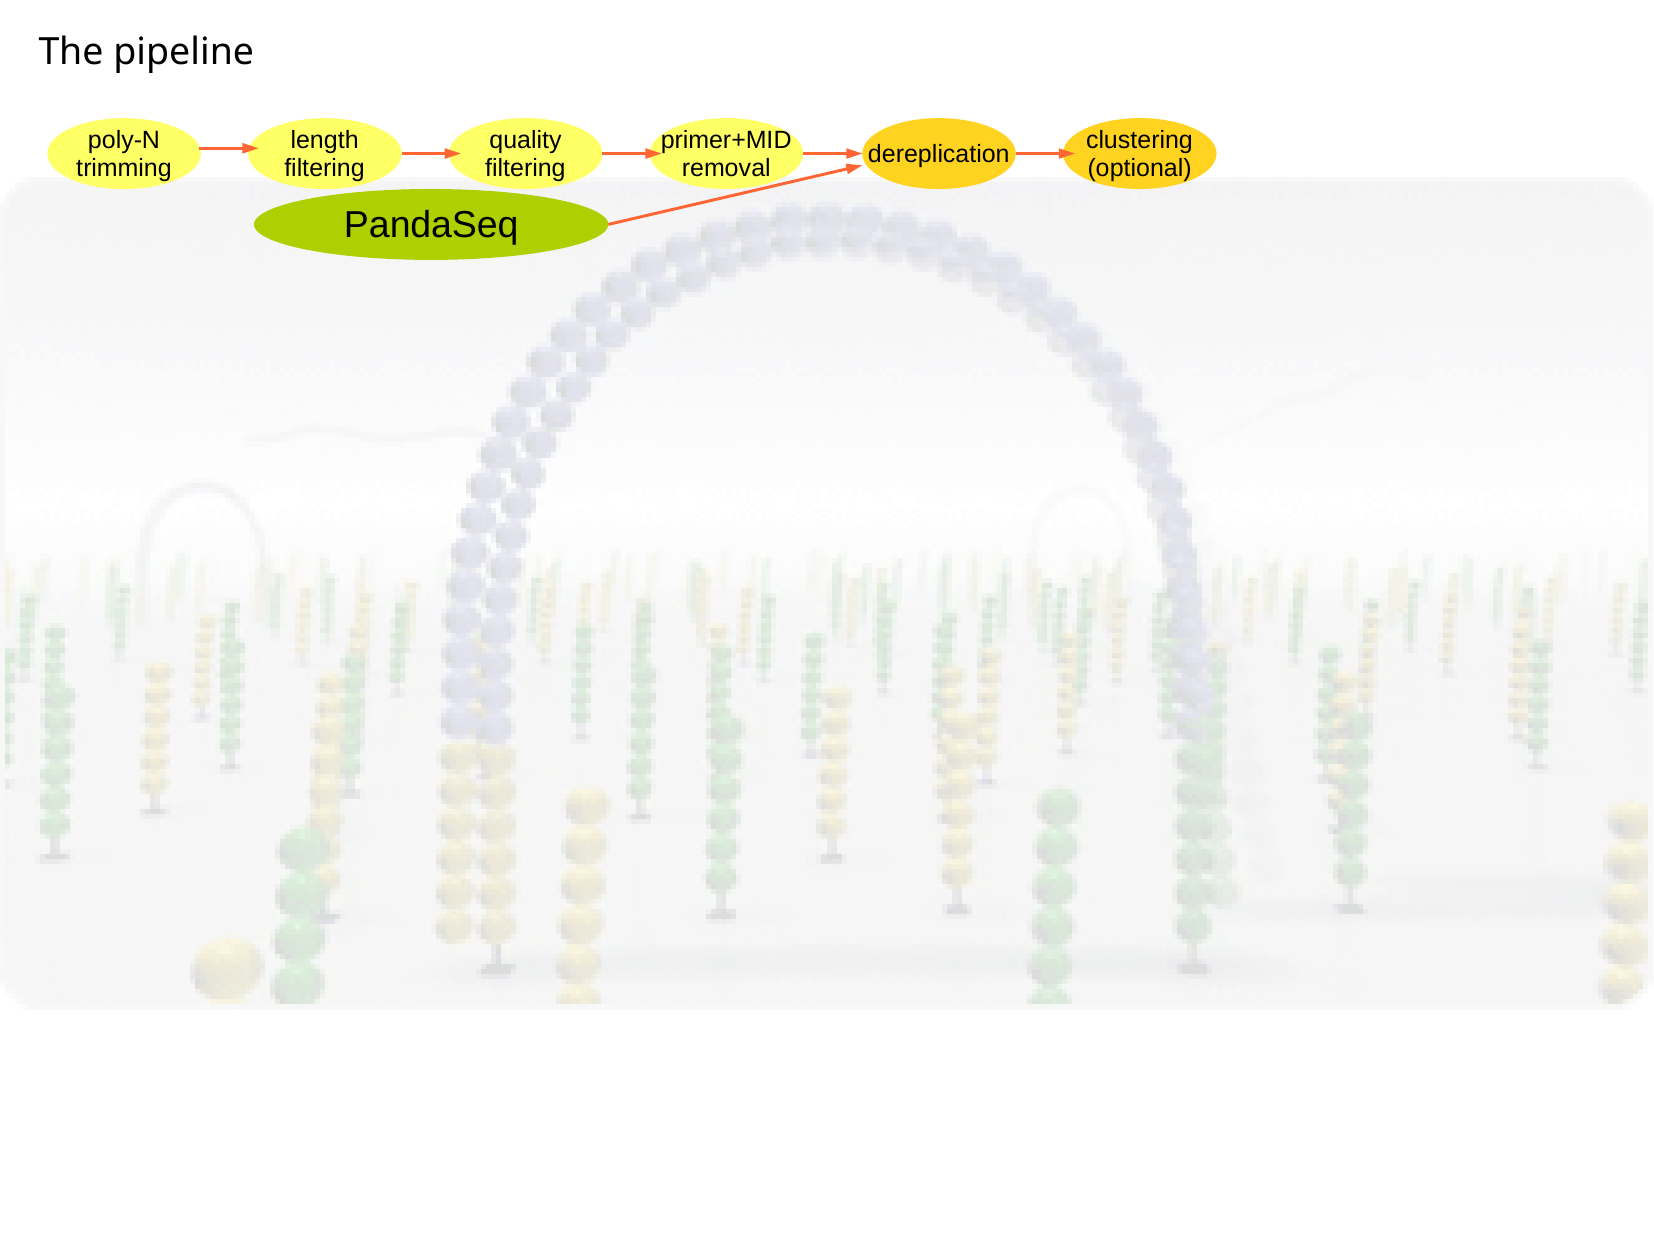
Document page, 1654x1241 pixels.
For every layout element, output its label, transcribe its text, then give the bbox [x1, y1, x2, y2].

text_box [0, 0, 1654, 1241]
text_box quality filtering [449, 118, 603, 190]
text_box length filtering [248, 118, 402, 190]
text_box poly-N trimming [47, 118, 201, 190]
text_box dereplication [862, 118, 1016, 190]
text_box clustering (optional) [1063, 118, 1217, 190]
text_box PandaSeq [253, 188, 609, 260]
text_box primer+MID removal [650, 118, 804, 190]
text_box The pipeline [23, 16, 304, 92]
